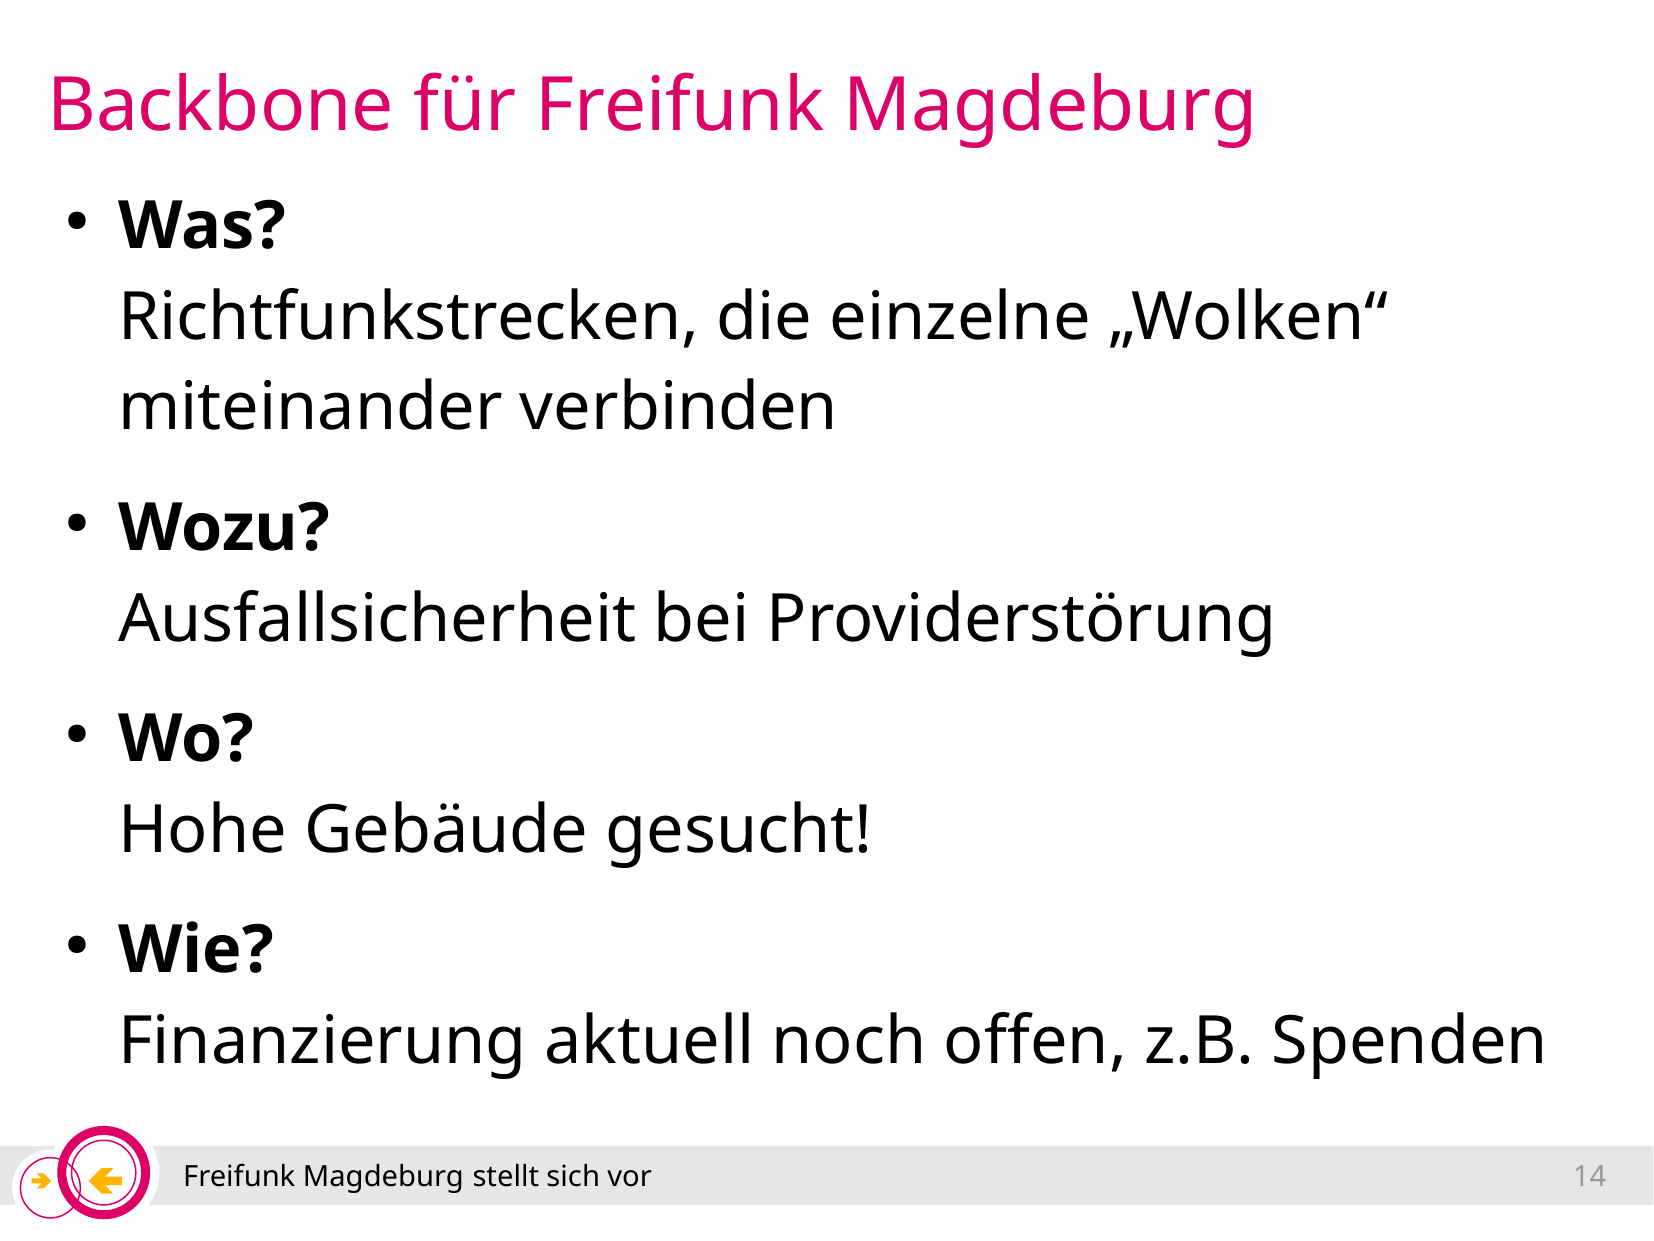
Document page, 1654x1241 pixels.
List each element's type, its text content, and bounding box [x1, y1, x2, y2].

title Backbone für Freifunk Magdeburg [47, 45, 1607, 158]
list Was? Richtfunkstrecken, die einzelne „Wolken“ miteinander verbinden Wozu? Ausfallsicherheit bei Providerstörung Wo? Hohe Gebäude gesucht! Wie? Finanzierung aktuell noch offen, z.B. Spenden [47, 177, 1607, 1111]
